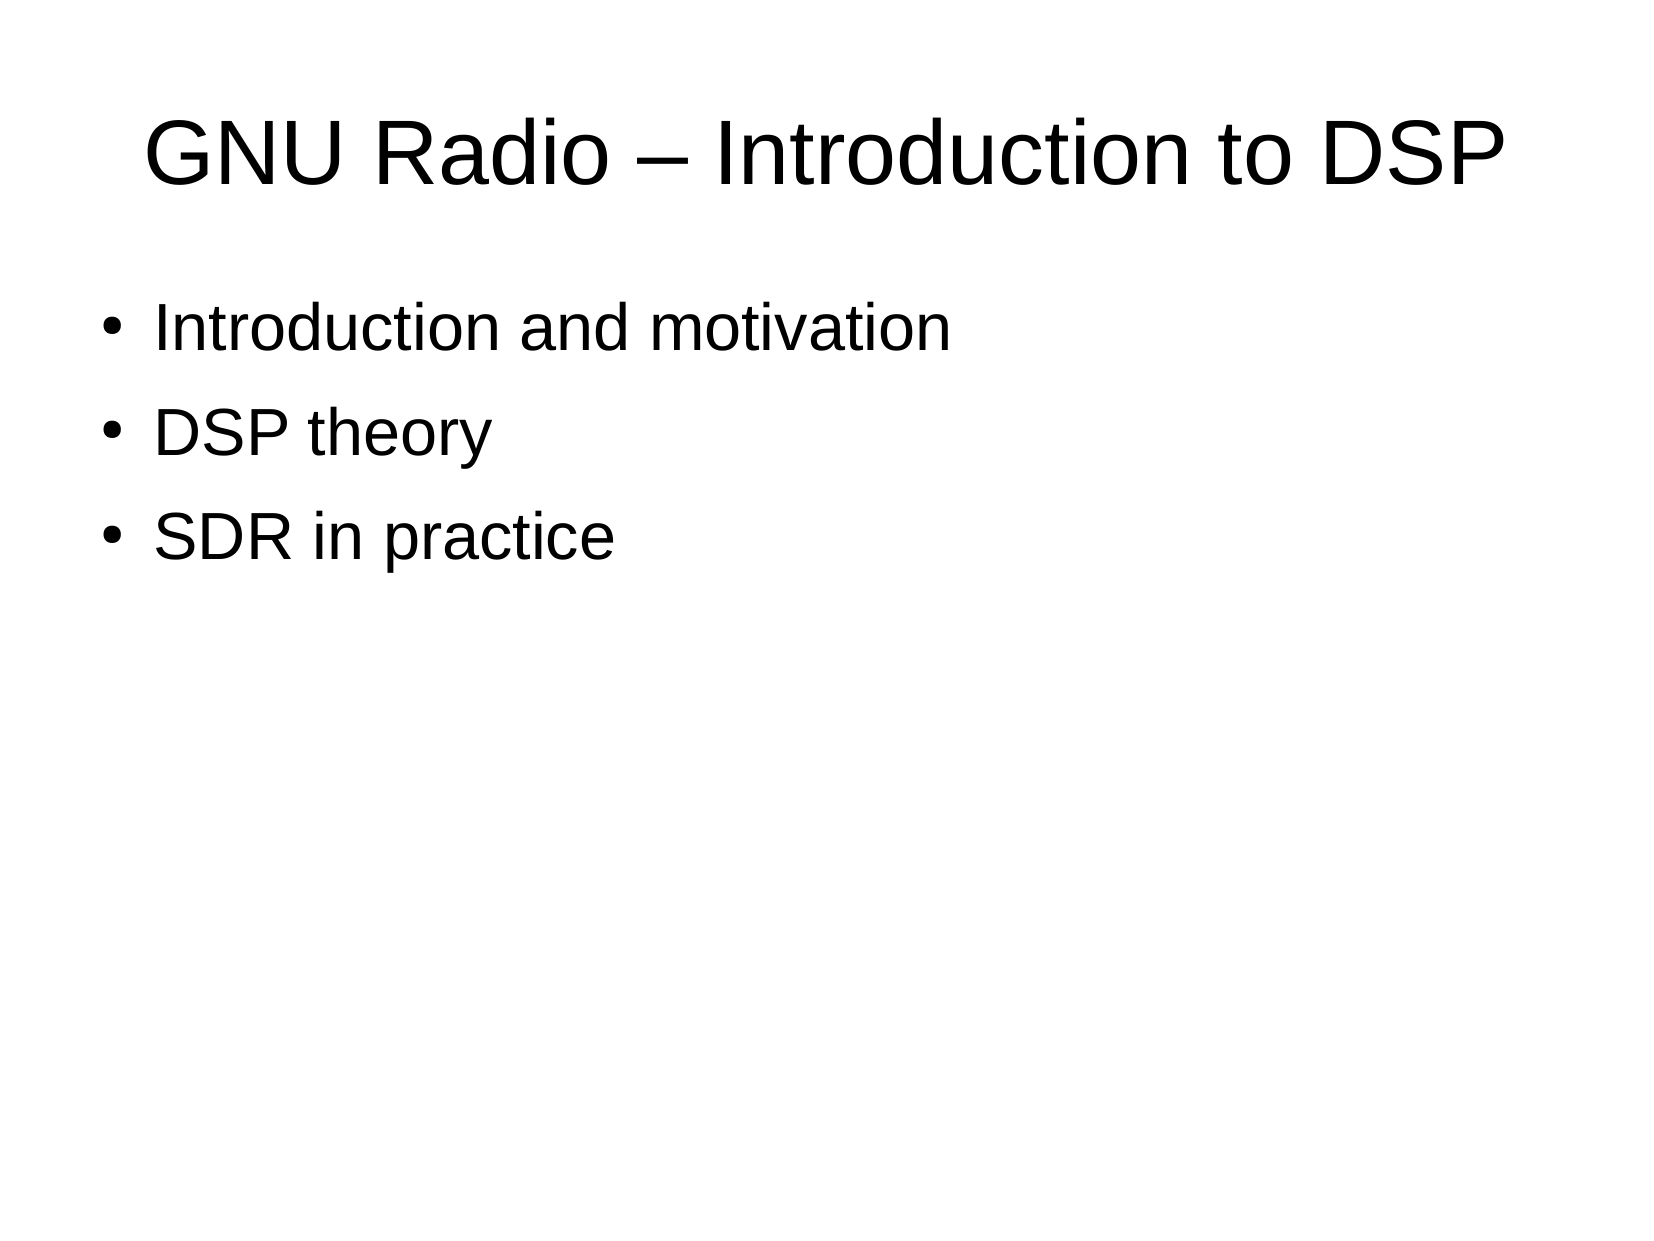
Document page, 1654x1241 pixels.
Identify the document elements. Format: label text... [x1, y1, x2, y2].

list Introduction and motivation DSP theory SDR in practice [82, 290, 1571, 1010]
title GNU Radio – Introduction to DSP [82, 49, 1571, 257]
